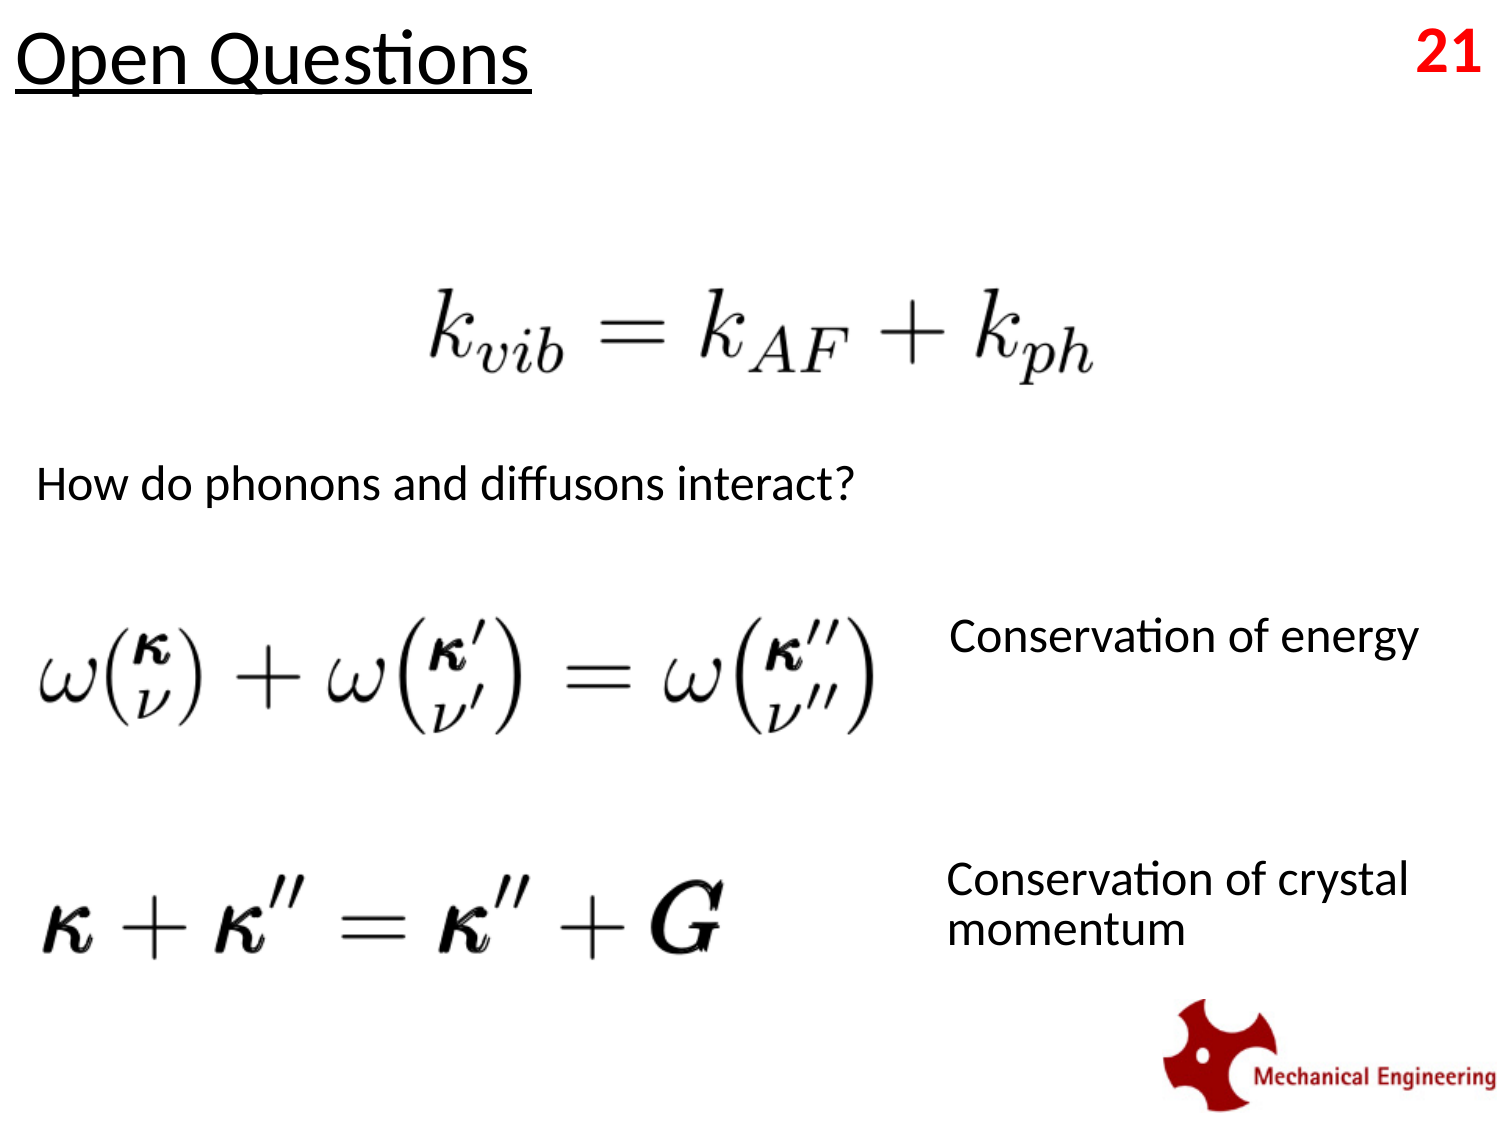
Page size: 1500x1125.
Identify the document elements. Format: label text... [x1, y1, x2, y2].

title Open Questions [0, 0, 1441, 158]
text_box 21 [1400, 0, 1499, 93]
picture [0, 856, 792, 998]
picture [405, 262, 1101, 415]
picture [1162, 999, 1497, 1113]
text_box Conservation of crystal momentum [931, 850, 1468, 983]
picture [36, 601, 903, 763]
text_box Conservation of energy [934, 607, 1500, 739]
text_box How do phonons and diffusons interact? [21, 455, 1222, 531]
